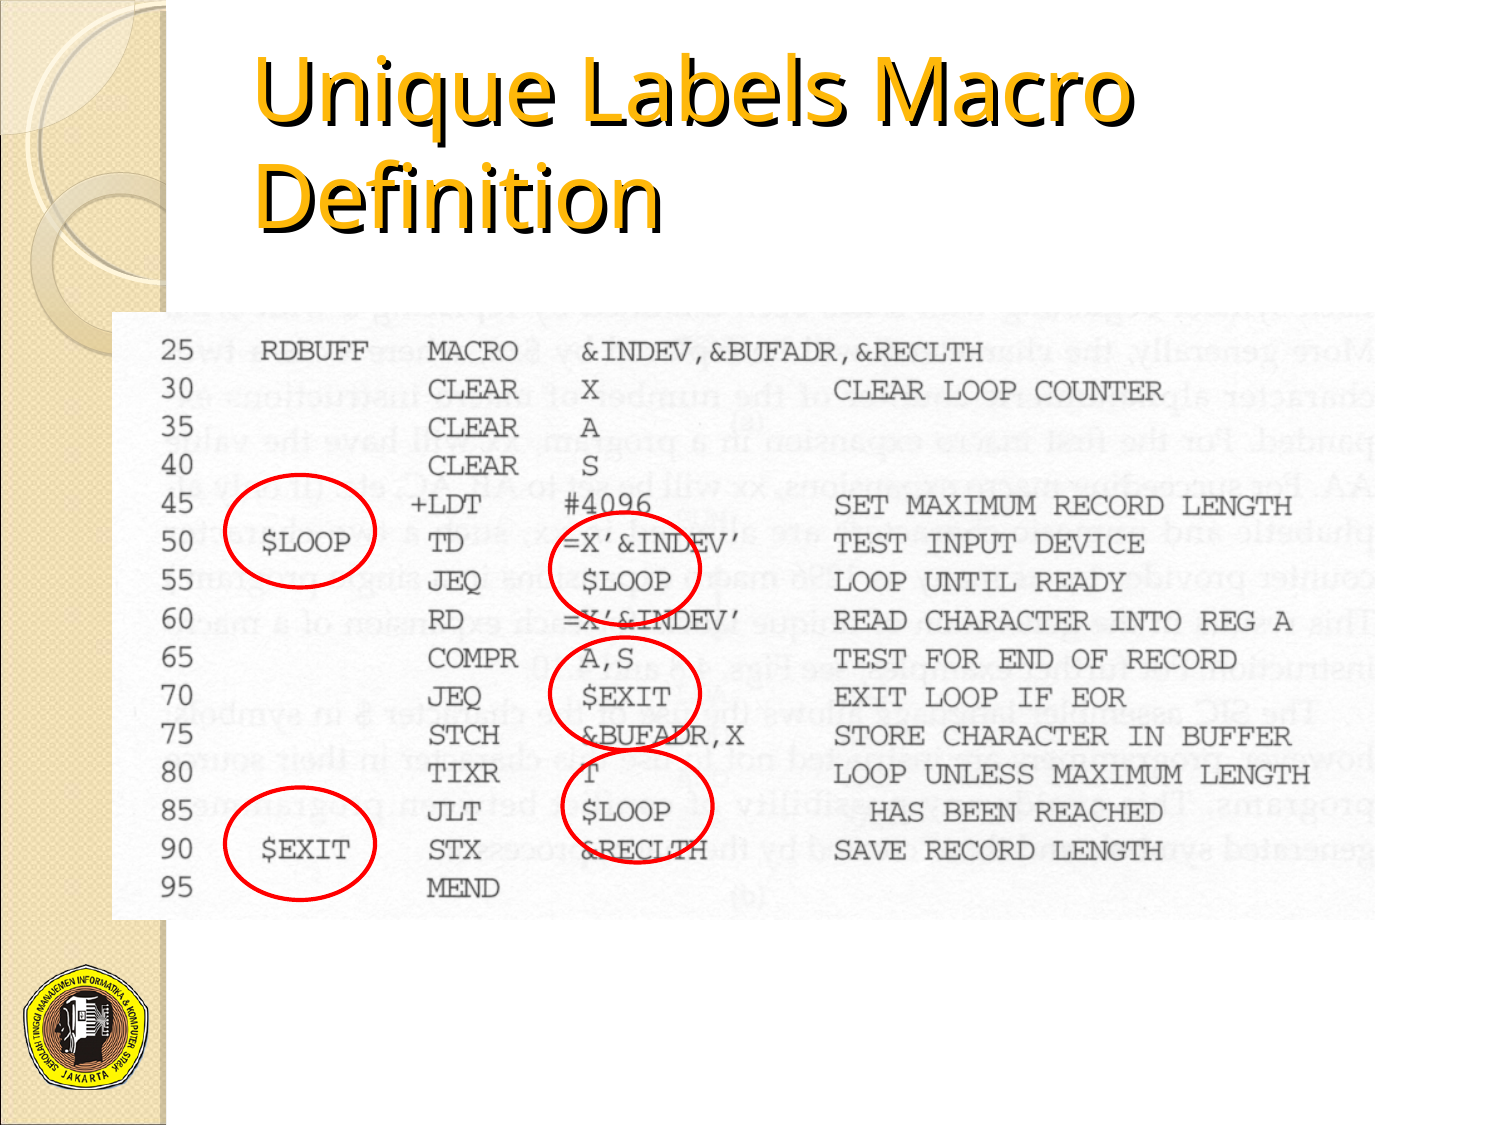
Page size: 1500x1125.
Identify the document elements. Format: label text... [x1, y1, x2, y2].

picture [0, 10, 1375, 1125]
picture [136, 0, 166, 4]
text_box Unique Labels Macro Definition [235, 23, 1466, 255]
